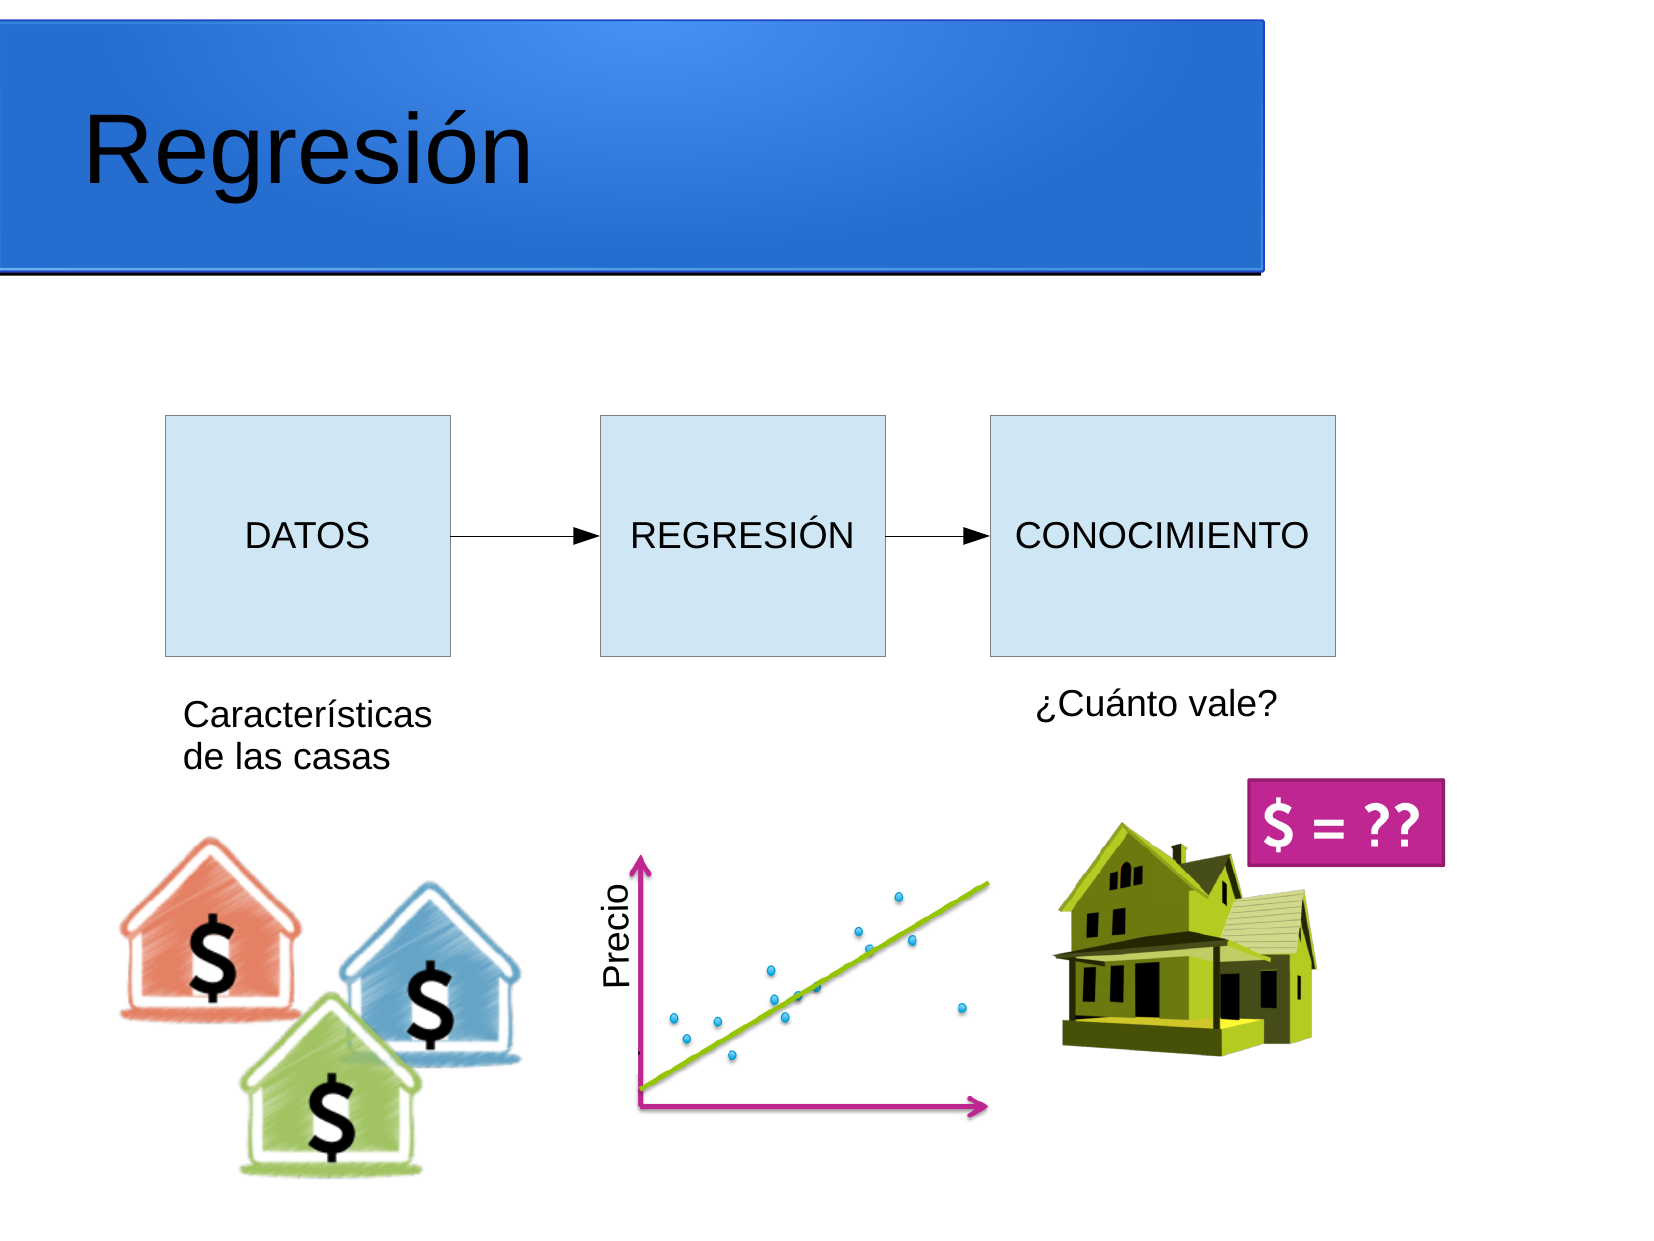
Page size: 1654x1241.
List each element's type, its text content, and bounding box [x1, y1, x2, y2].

title Regresión [82, 47, 1235, 252]
picture [91, 829, 556, 1206]
text_box ¿Cuánto vale? [1020, 675, 1561, 732]
text_box CONOCIMIENTO [990, 415, 1336, 657]
picture [615, 839, 1001, 1132]
text_box REGRESIÓN [600, 415, 886, 657]
text_box DATOS [165, 415, 451, 657]
text_box Características de las casas [168, 685, 454, 785]
text_box Precio [582, 703, 646, 1006]
picture [1050, 764, 1452, 1066]
